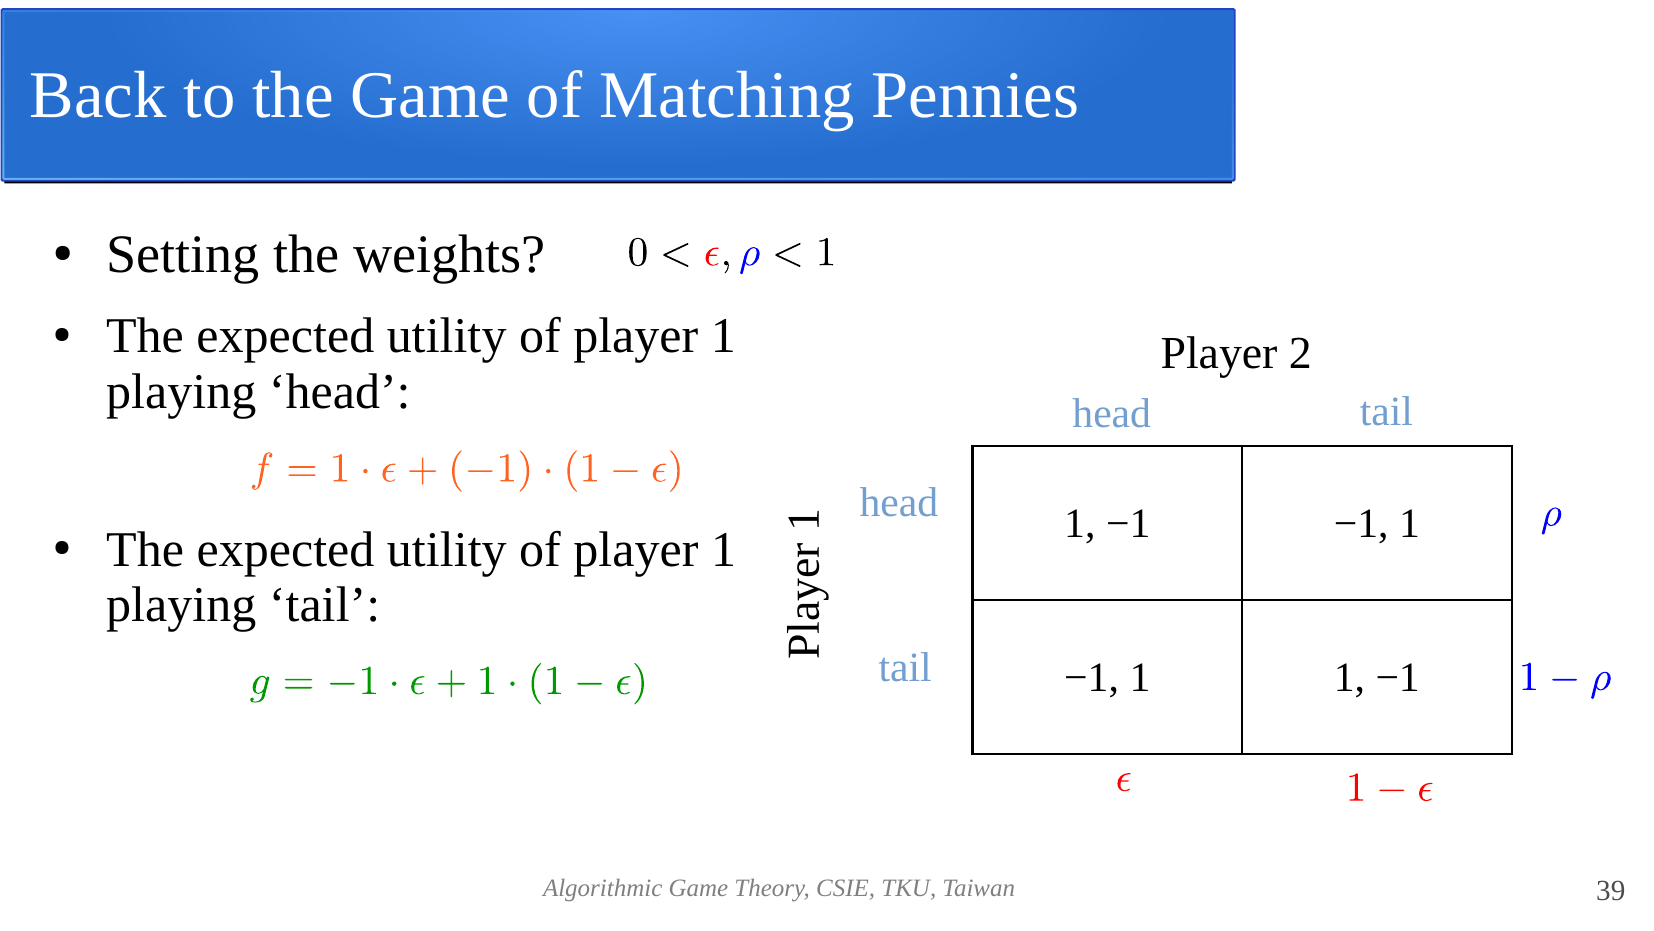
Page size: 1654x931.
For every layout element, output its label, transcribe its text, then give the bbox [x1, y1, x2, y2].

text_box tail [1282, 380, 1491, 446]
table_header 1, −1 [974, 447, 1241, 599]
picture [248, 661, 650, 706]
picture [1517, 660, 1613, 701]
title Back to the Game of Matching Pennies [29, 17, 1138, 172]
text_box head [823, 471, 975, 538]
text_box Player 2 [1123, 320, 1350, 387]
picture [1345, 773, 1433, 802]
picture [1540, 507, 1562, 535]
table_header −1, 1 [1243, 447, 1511, 599]
picture [625, 236, 835, 276]
table_cell −1, 1 [974, 601, 1241, 753]
picture [248, 448, 682, 494]
list Setting the weights? The expected utility of player 1 playing ‘head’: The expected utility of player 1 playing ‘tail’: [35, 224, 780, 764]
picture [1115, 773, 1131, 792]
text_box head [1023, 382, 1201, 449]
text_box tail [844, 637, 966, 702]
text_box Player 1 [770, 480, 857, 688]
table_cell 1, −1 [1243, 601, 1511, 753]
